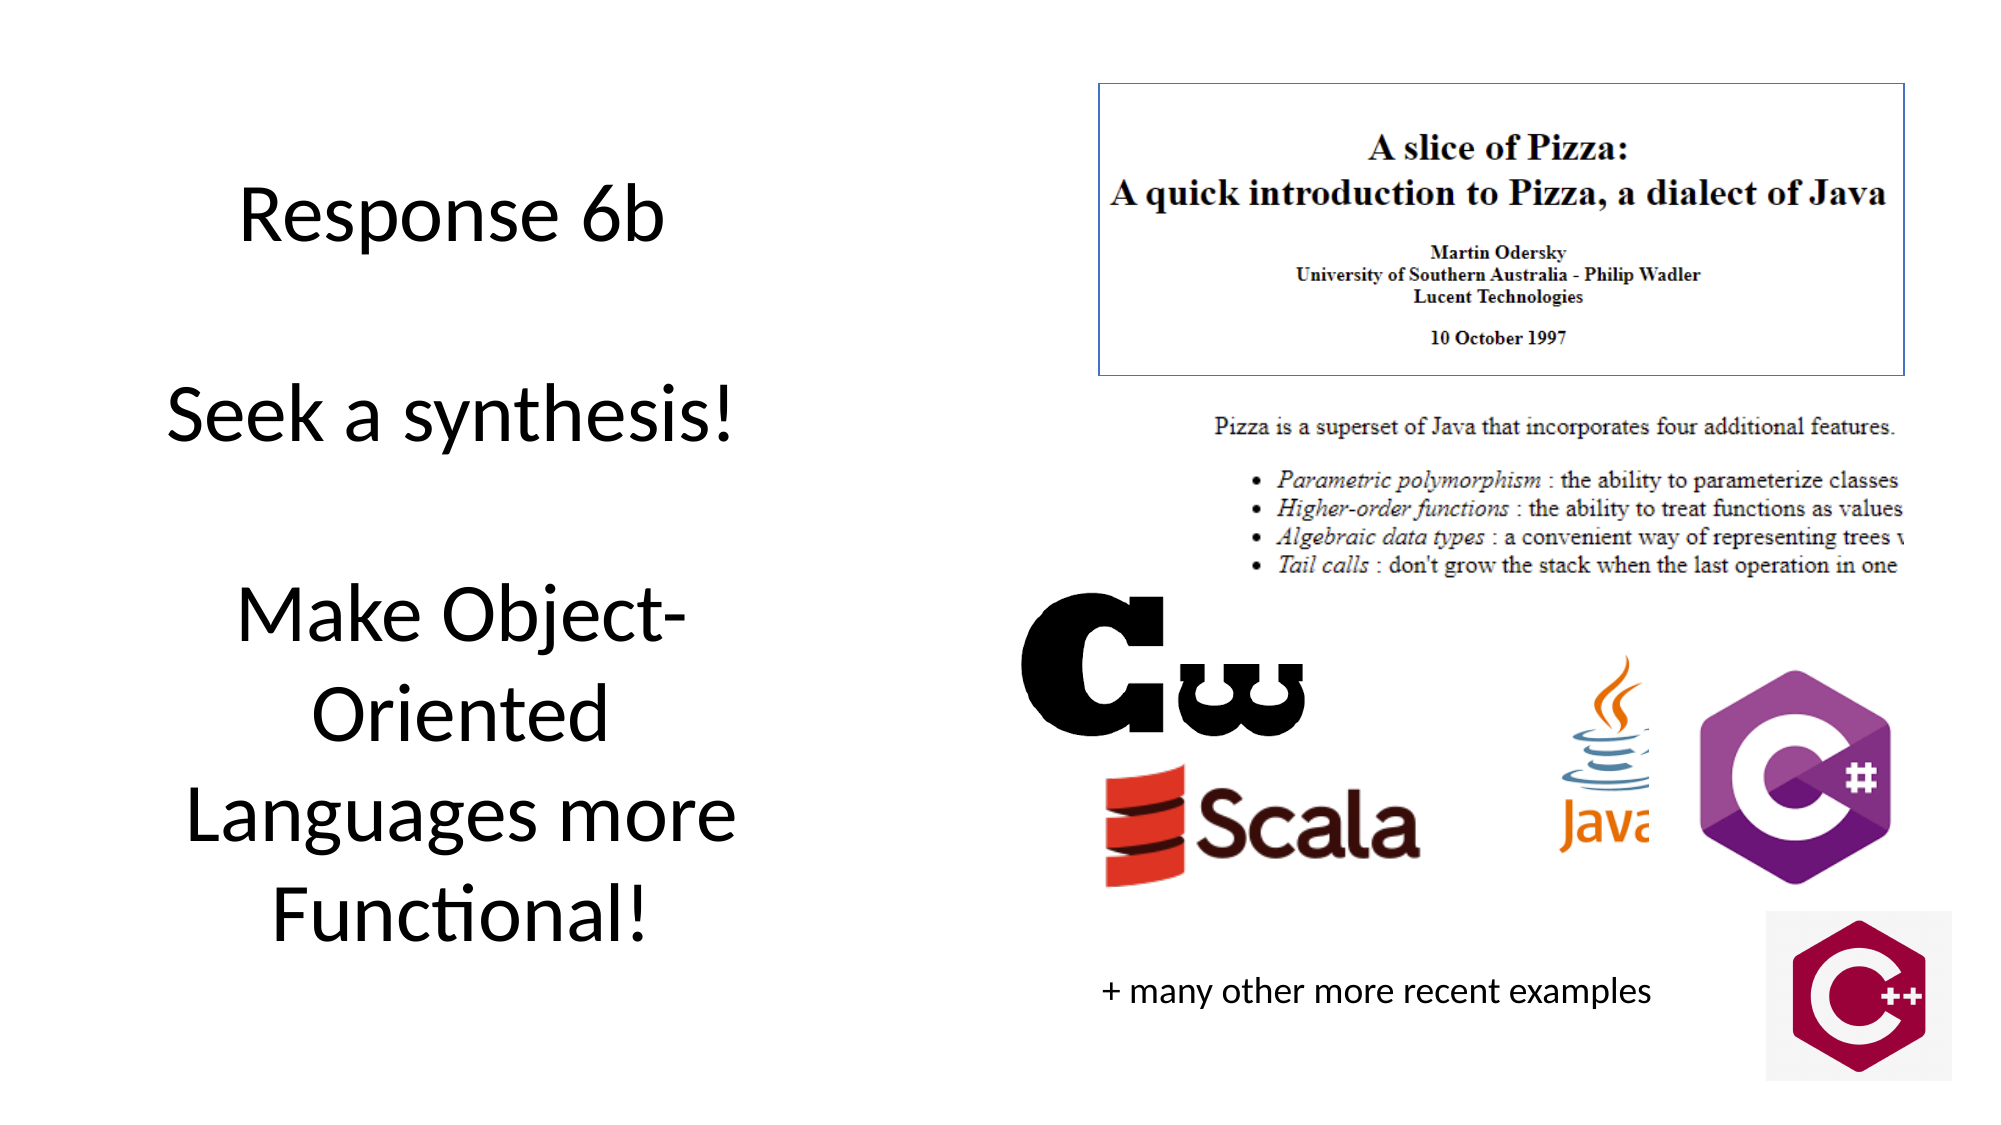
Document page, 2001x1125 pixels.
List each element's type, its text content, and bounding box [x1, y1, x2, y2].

picture [1099, 84, 1904, 375]
text_box Response 6b Seek a synthesis! Make Object-Oriented Languages more Functional! [141, 151, 783, 974]
picture [1465, 631, 1952, 1081]
picture [1089, 754, 1433, 912]
text_box + many other more recent examples [1087, 958, 1675, 1020]
picture [1015, 403, 1904, 738]
